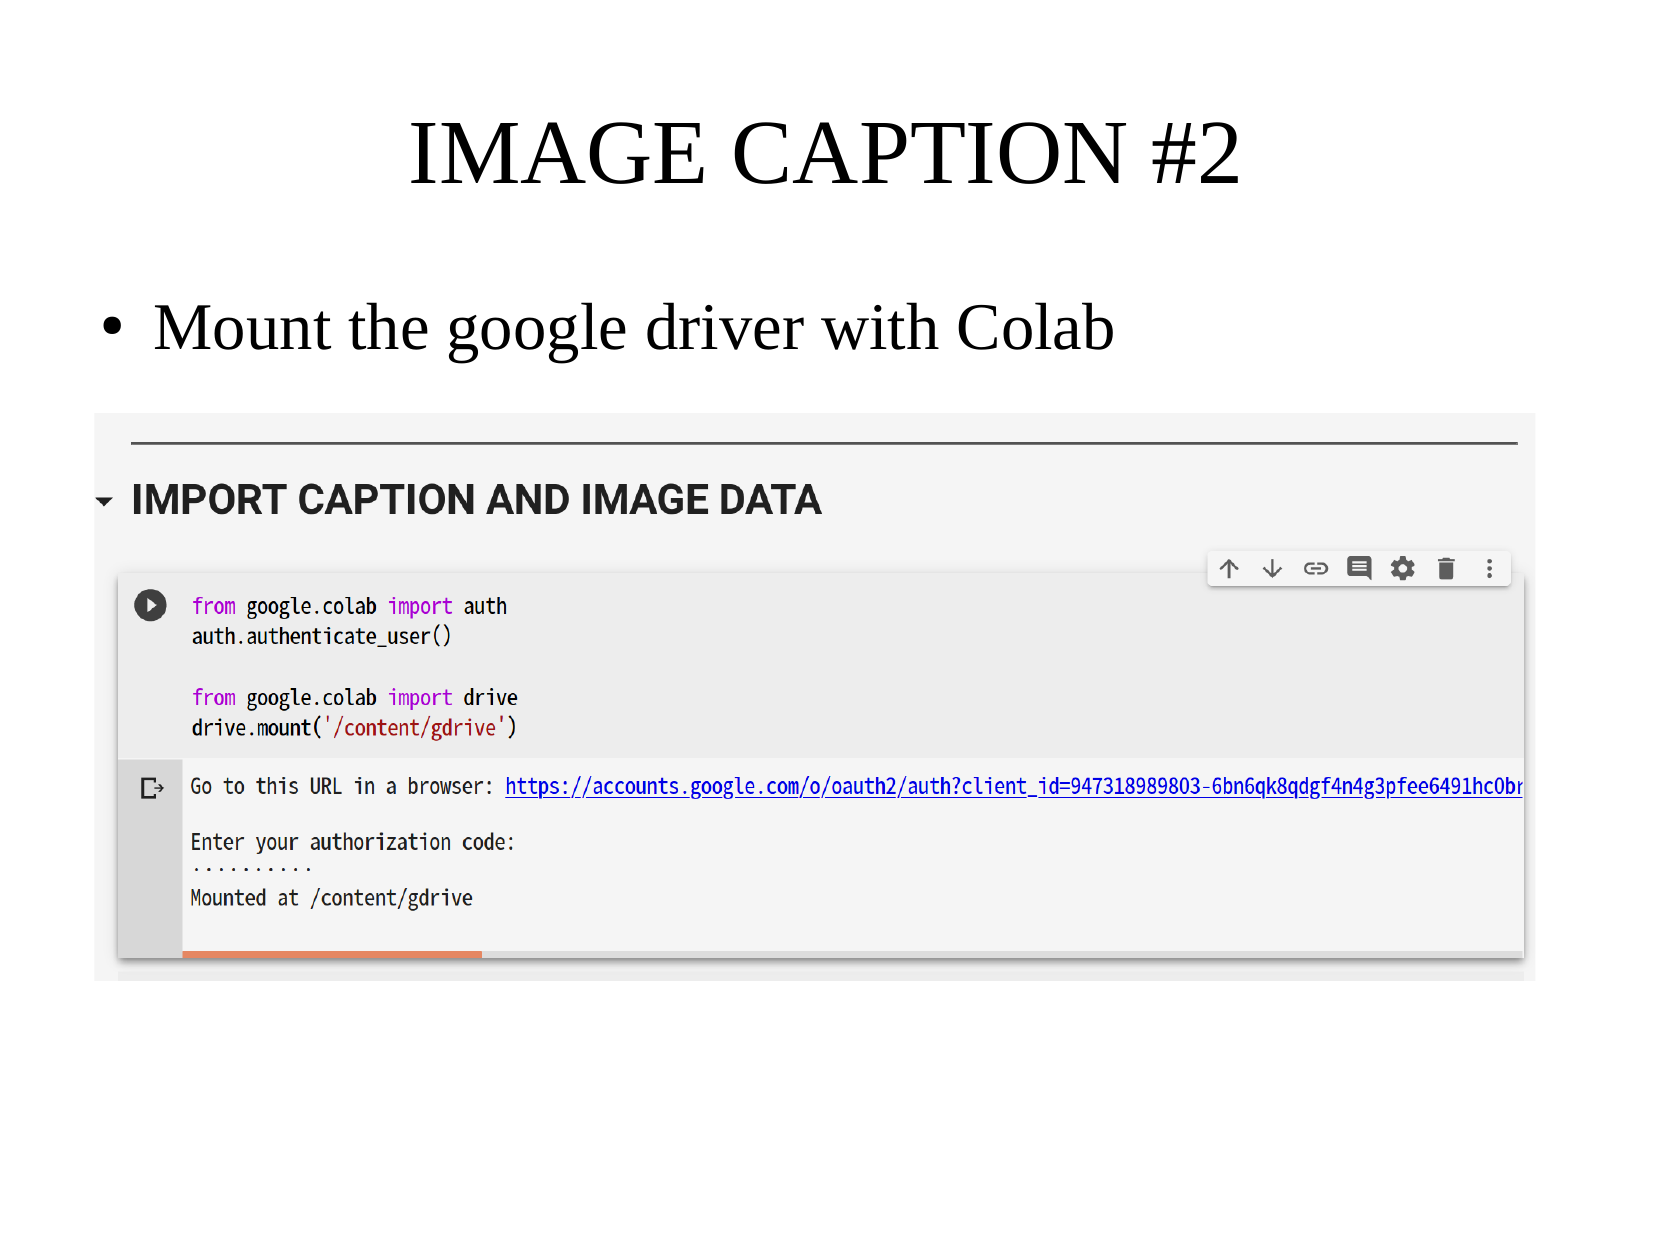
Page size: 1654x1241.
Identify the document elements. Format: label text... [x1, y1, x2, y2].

list Mount the google driver with Colab [82, 290, 1571, 1010]
picture [94, 413, 1536, 981]
title IMAGE CAPTION #2 [82, 49, 1571, 257]
